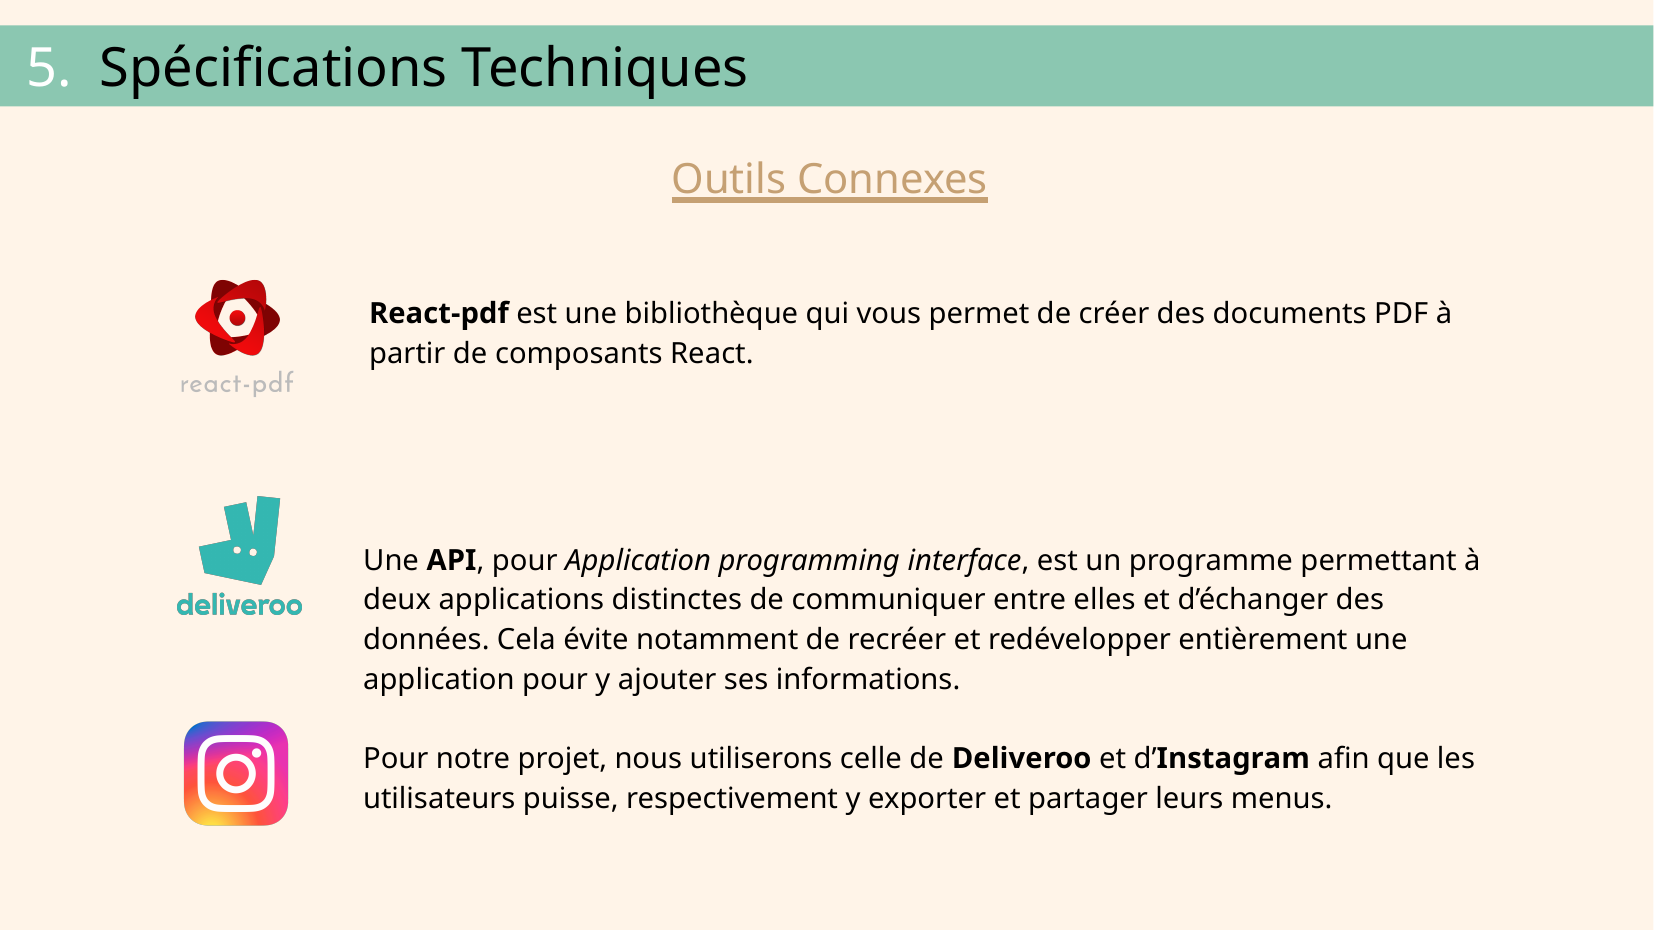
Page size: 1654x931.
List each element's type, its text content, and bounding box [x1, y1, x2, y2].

picture [177, 270, 298, 408]
picture [177, 496, 302, 615]
text_box Outils Connexes [637, 147, 1022, 207]
text_box Une API, pour Application programming interface, est un programme permettant à deux applications distinctes de communiquer entre elles et d’échanger des données. Cela évite notamment de recréer et redévelopper entièrement une application pour y ajouter ses informations. Pour notre projet, nous utiliserons celle de Deliveroo et d’Instagram afin que les utilisateurs puisse, respectivement y exporter et partager leurs menus. [348, 531, 1530, 804]
title 5. Spécifications Techniques [0, 25, 1654, 107]
picture [141, 720, 331, 827]
text_box React-pdf est une bibliothèque qui vous permet de créer des documents PDF à partir de composants React. [354, 285, 1536, 390]
